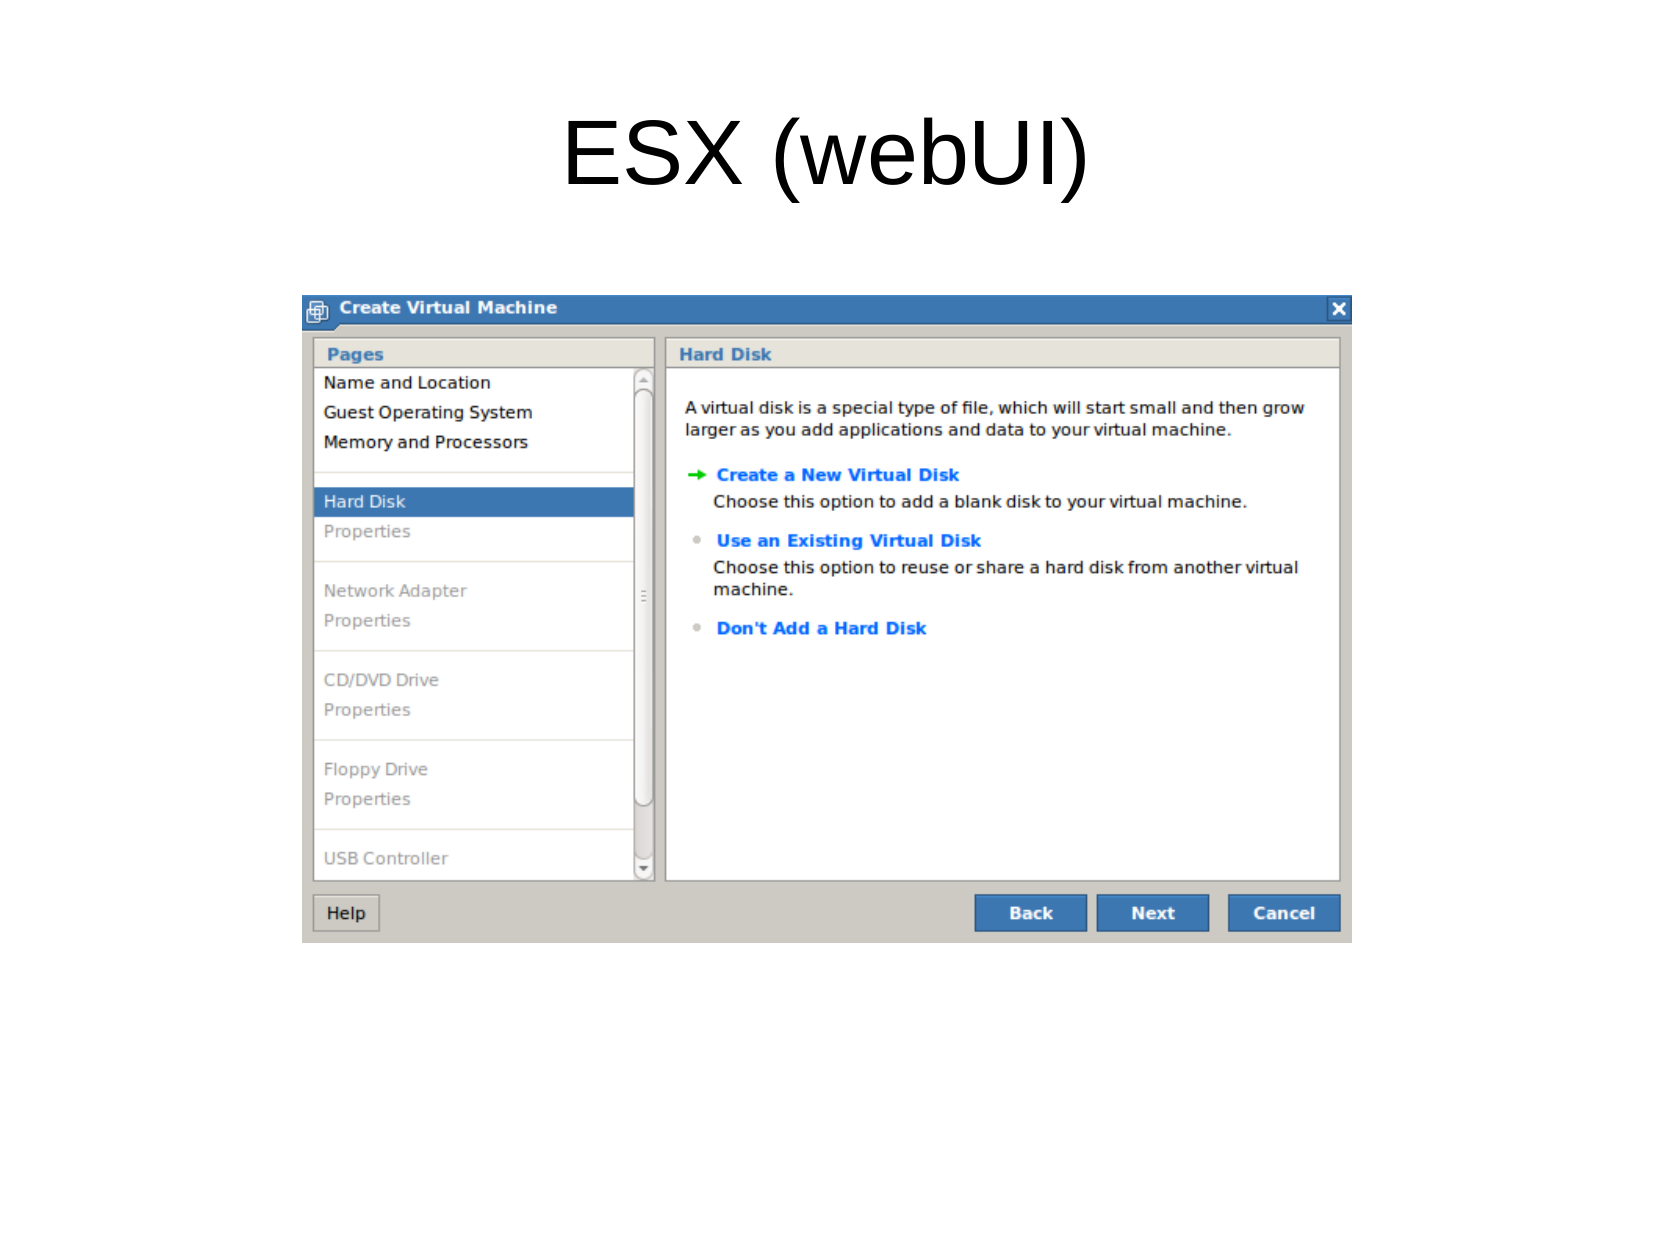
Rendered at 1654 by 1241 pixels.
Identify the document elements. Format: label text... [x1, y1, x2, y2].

title ESX (webUI) [82, 49, 1571, 257]
picture [302, 295, 1352, 943]
